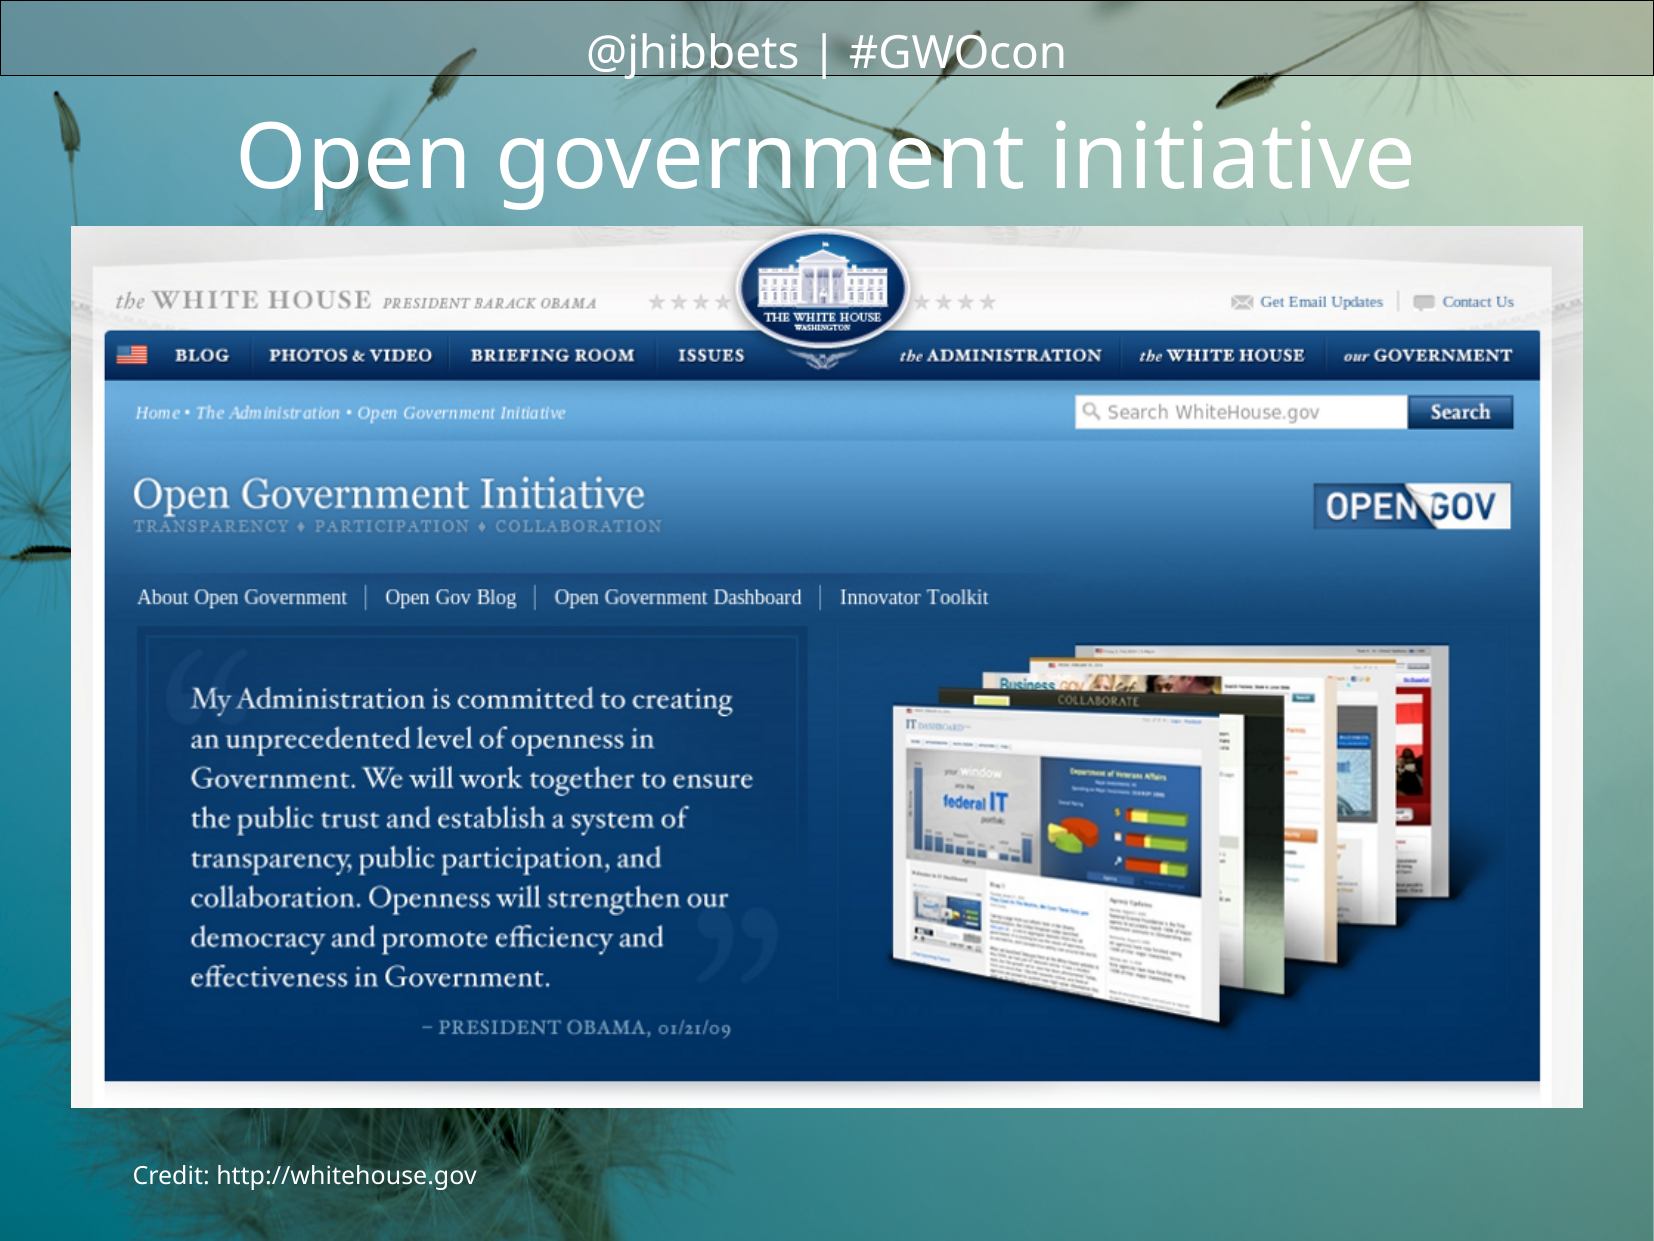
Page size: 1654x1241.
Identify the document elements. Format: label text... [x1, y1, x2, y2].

picture [0, 76, 1654, 1241]
title Open government initiative [82, 49, 1571, 226]
text_box Credit: http://whitehouse.gov [117, 1150, 496, 1194]
